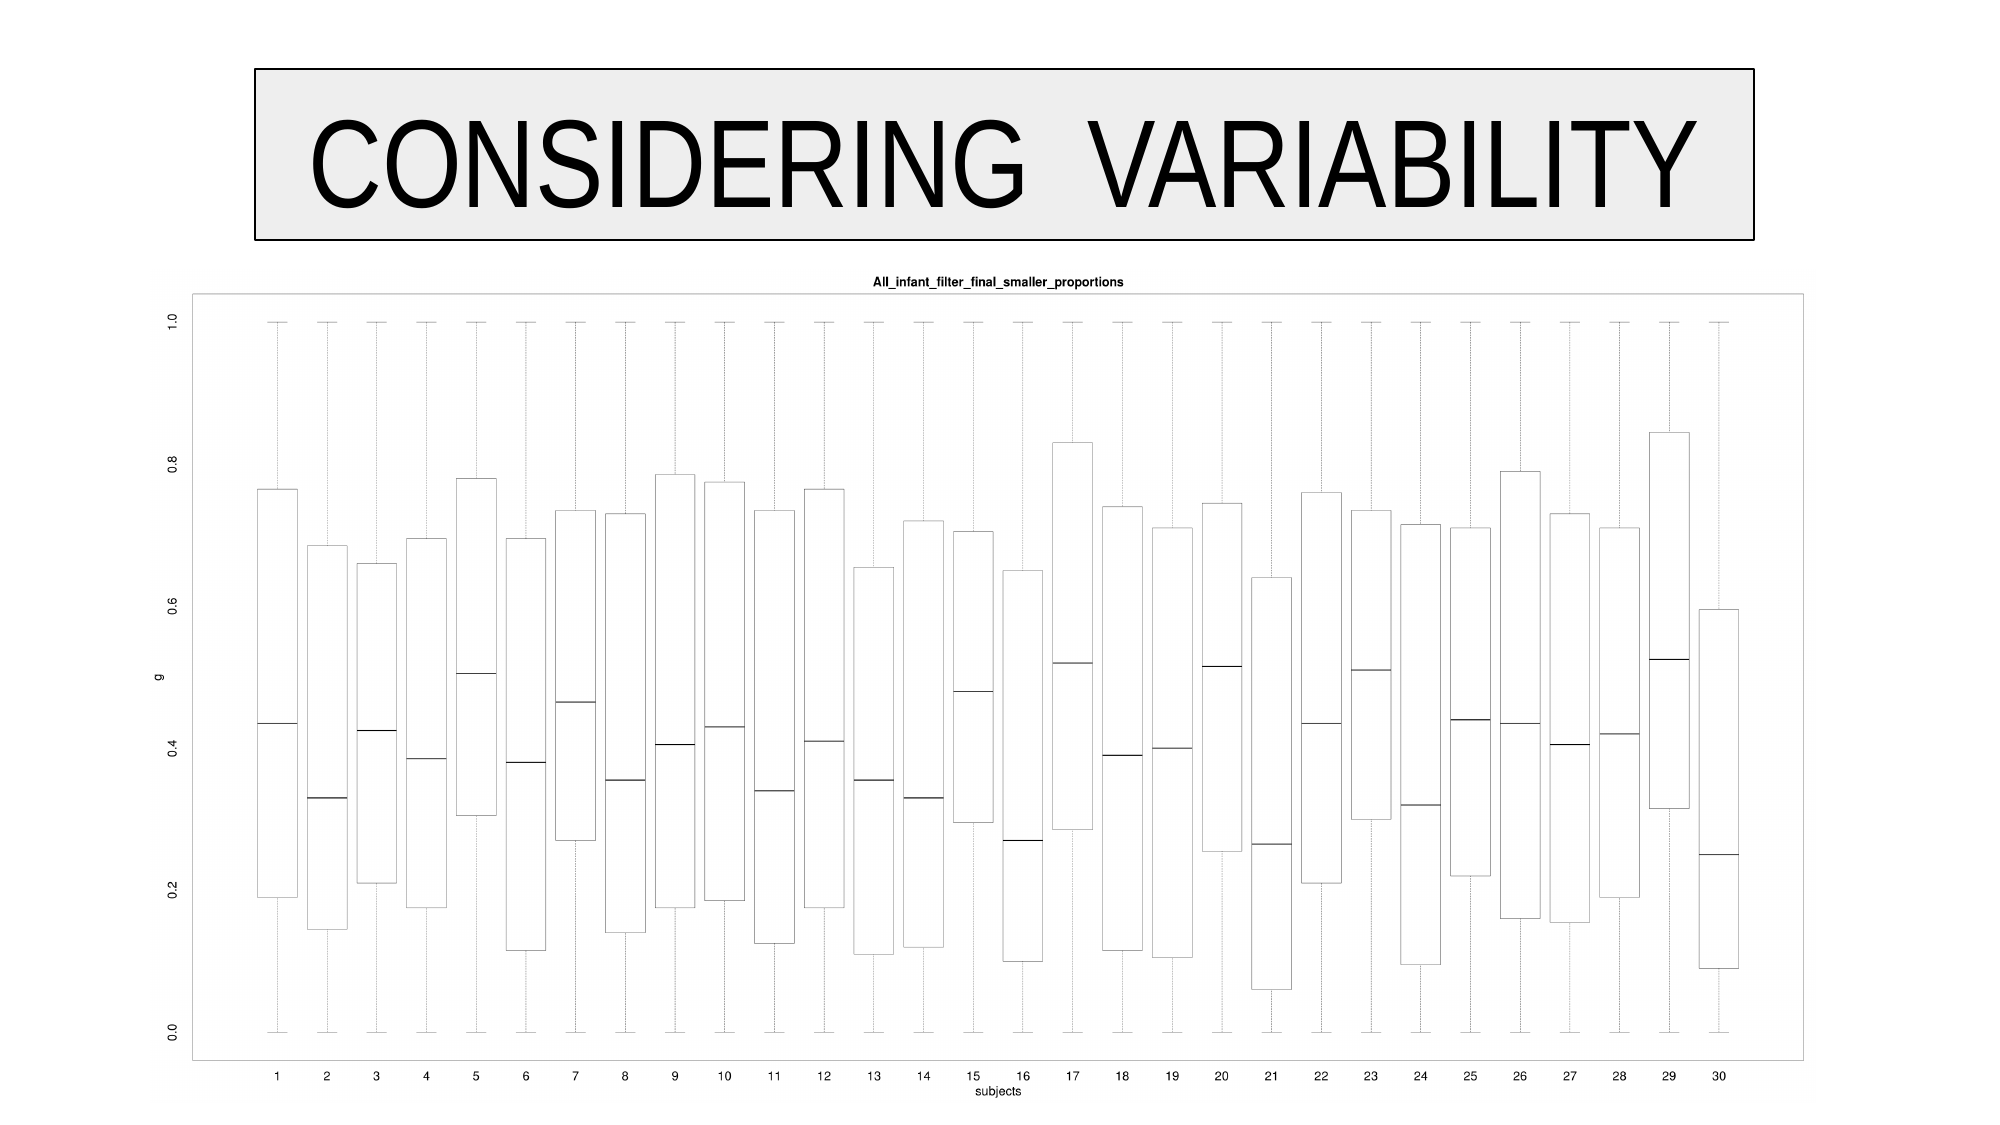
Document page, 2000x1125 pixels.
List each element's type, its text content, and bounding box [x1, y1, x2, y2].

text_box CONSIDERING VARIABILITY [254, 69, 1755, 240]
picture [150, 269, 1816, 1103]
